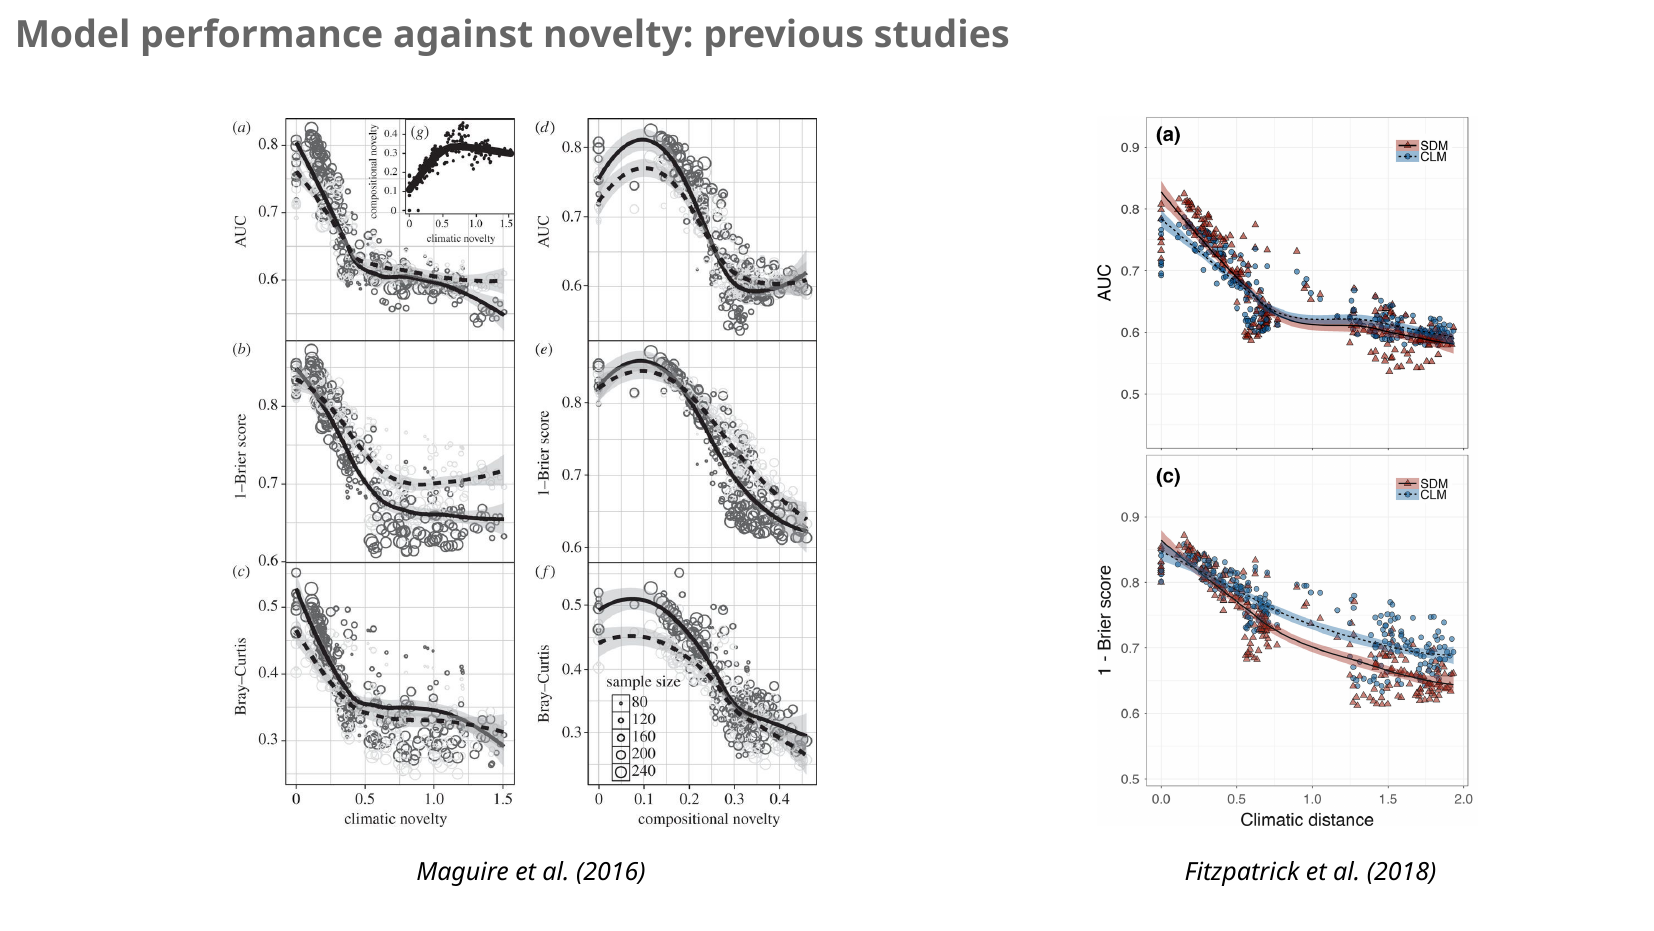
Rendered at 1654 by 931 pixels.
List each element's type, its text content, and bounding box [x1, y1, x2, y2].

text_box Fitzpatrick et al. (2018) [1103, 840, 1518, 901]
picture [232, 118, 817, 827]
picture [1097, 118, 1478, 826]
text_box Model performance against novelty: previous studies [0, 0, 1654, 118]
text_box Maguire et al. (2016) [324, 840, 738, 901]
